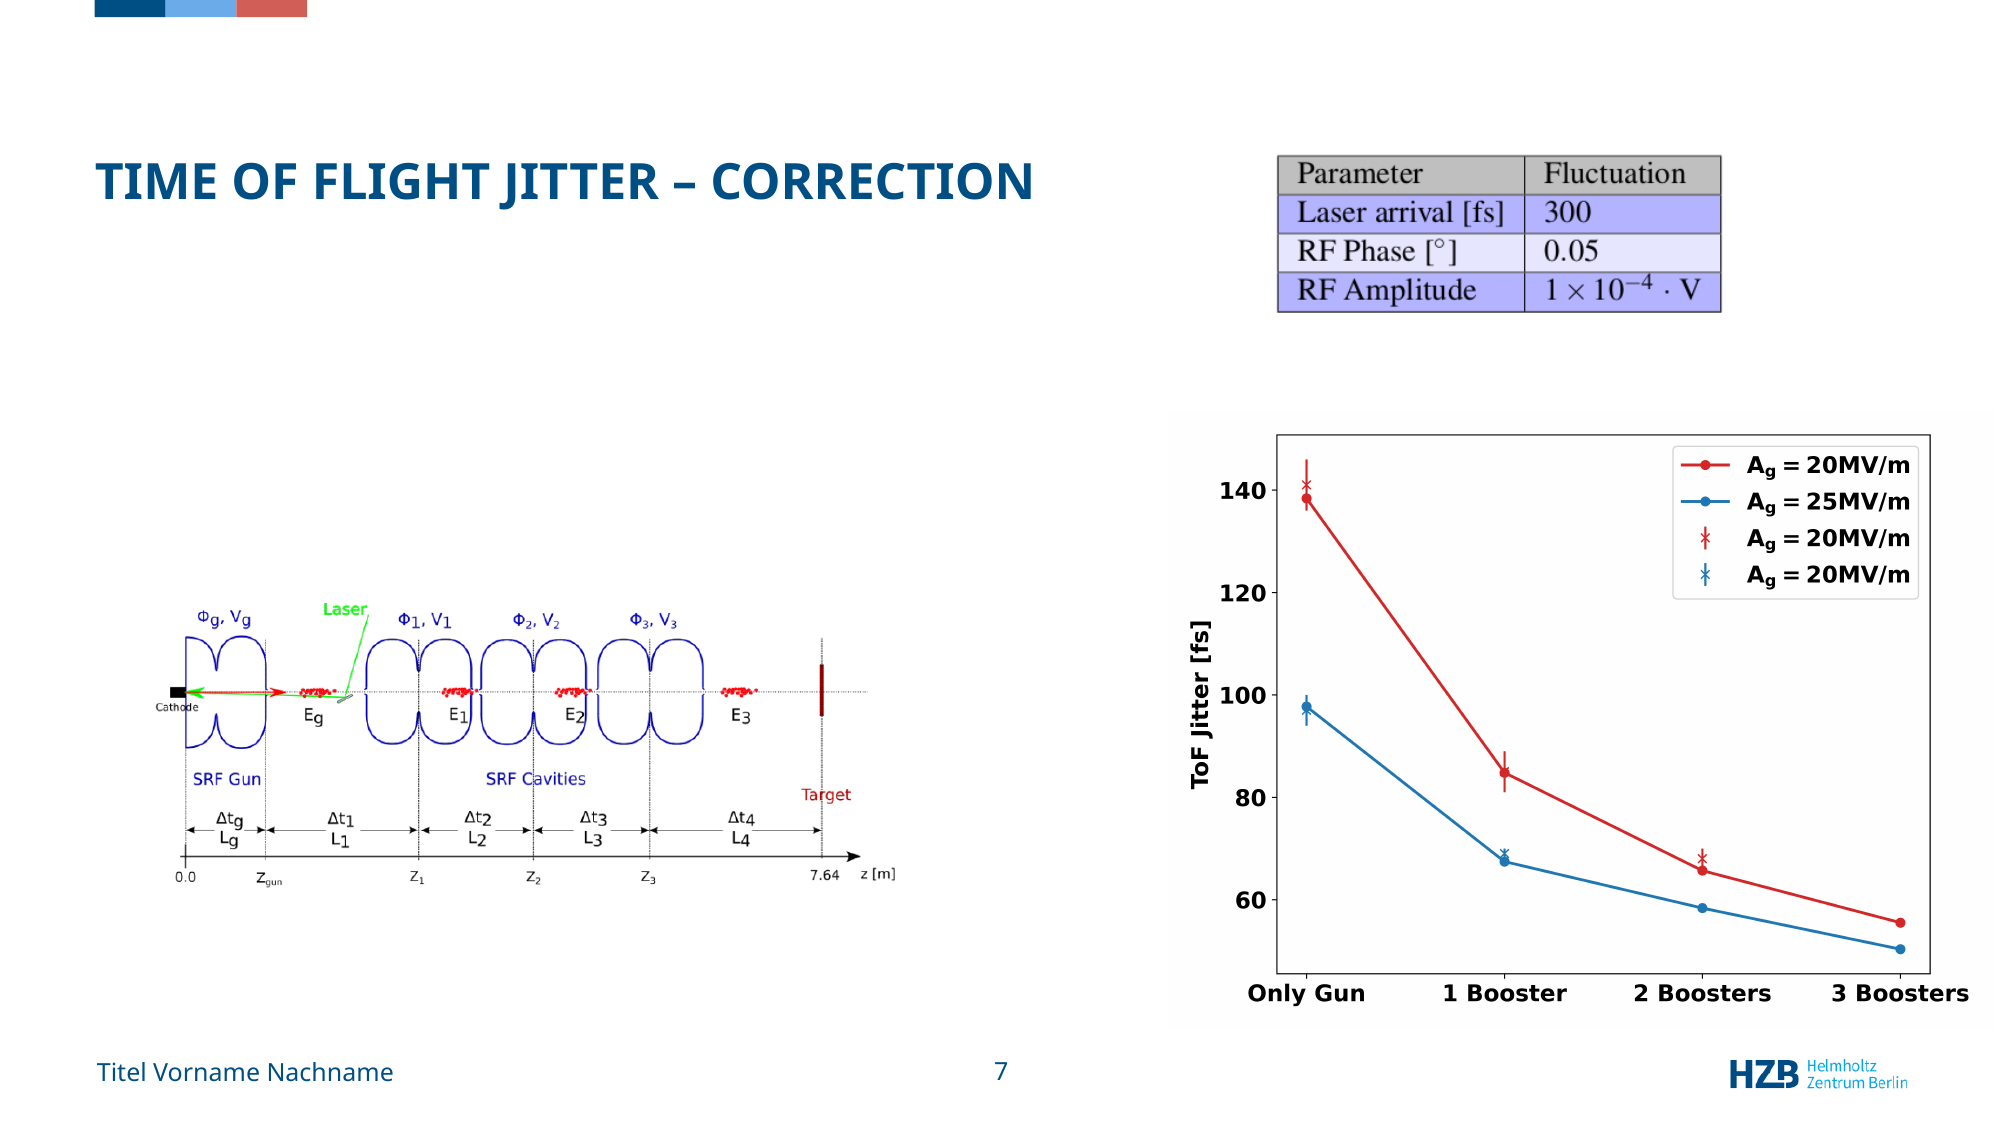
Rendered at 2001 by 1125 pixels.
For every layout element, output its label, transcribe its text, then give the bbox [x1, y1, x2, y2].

title Time of flight jitter – correction [94, 137, 1351, 211]
picture [1274, 149, 1725, 322]
picture [150, 599, 899, 894]
picture [1167, 410, 1995, 1030]
